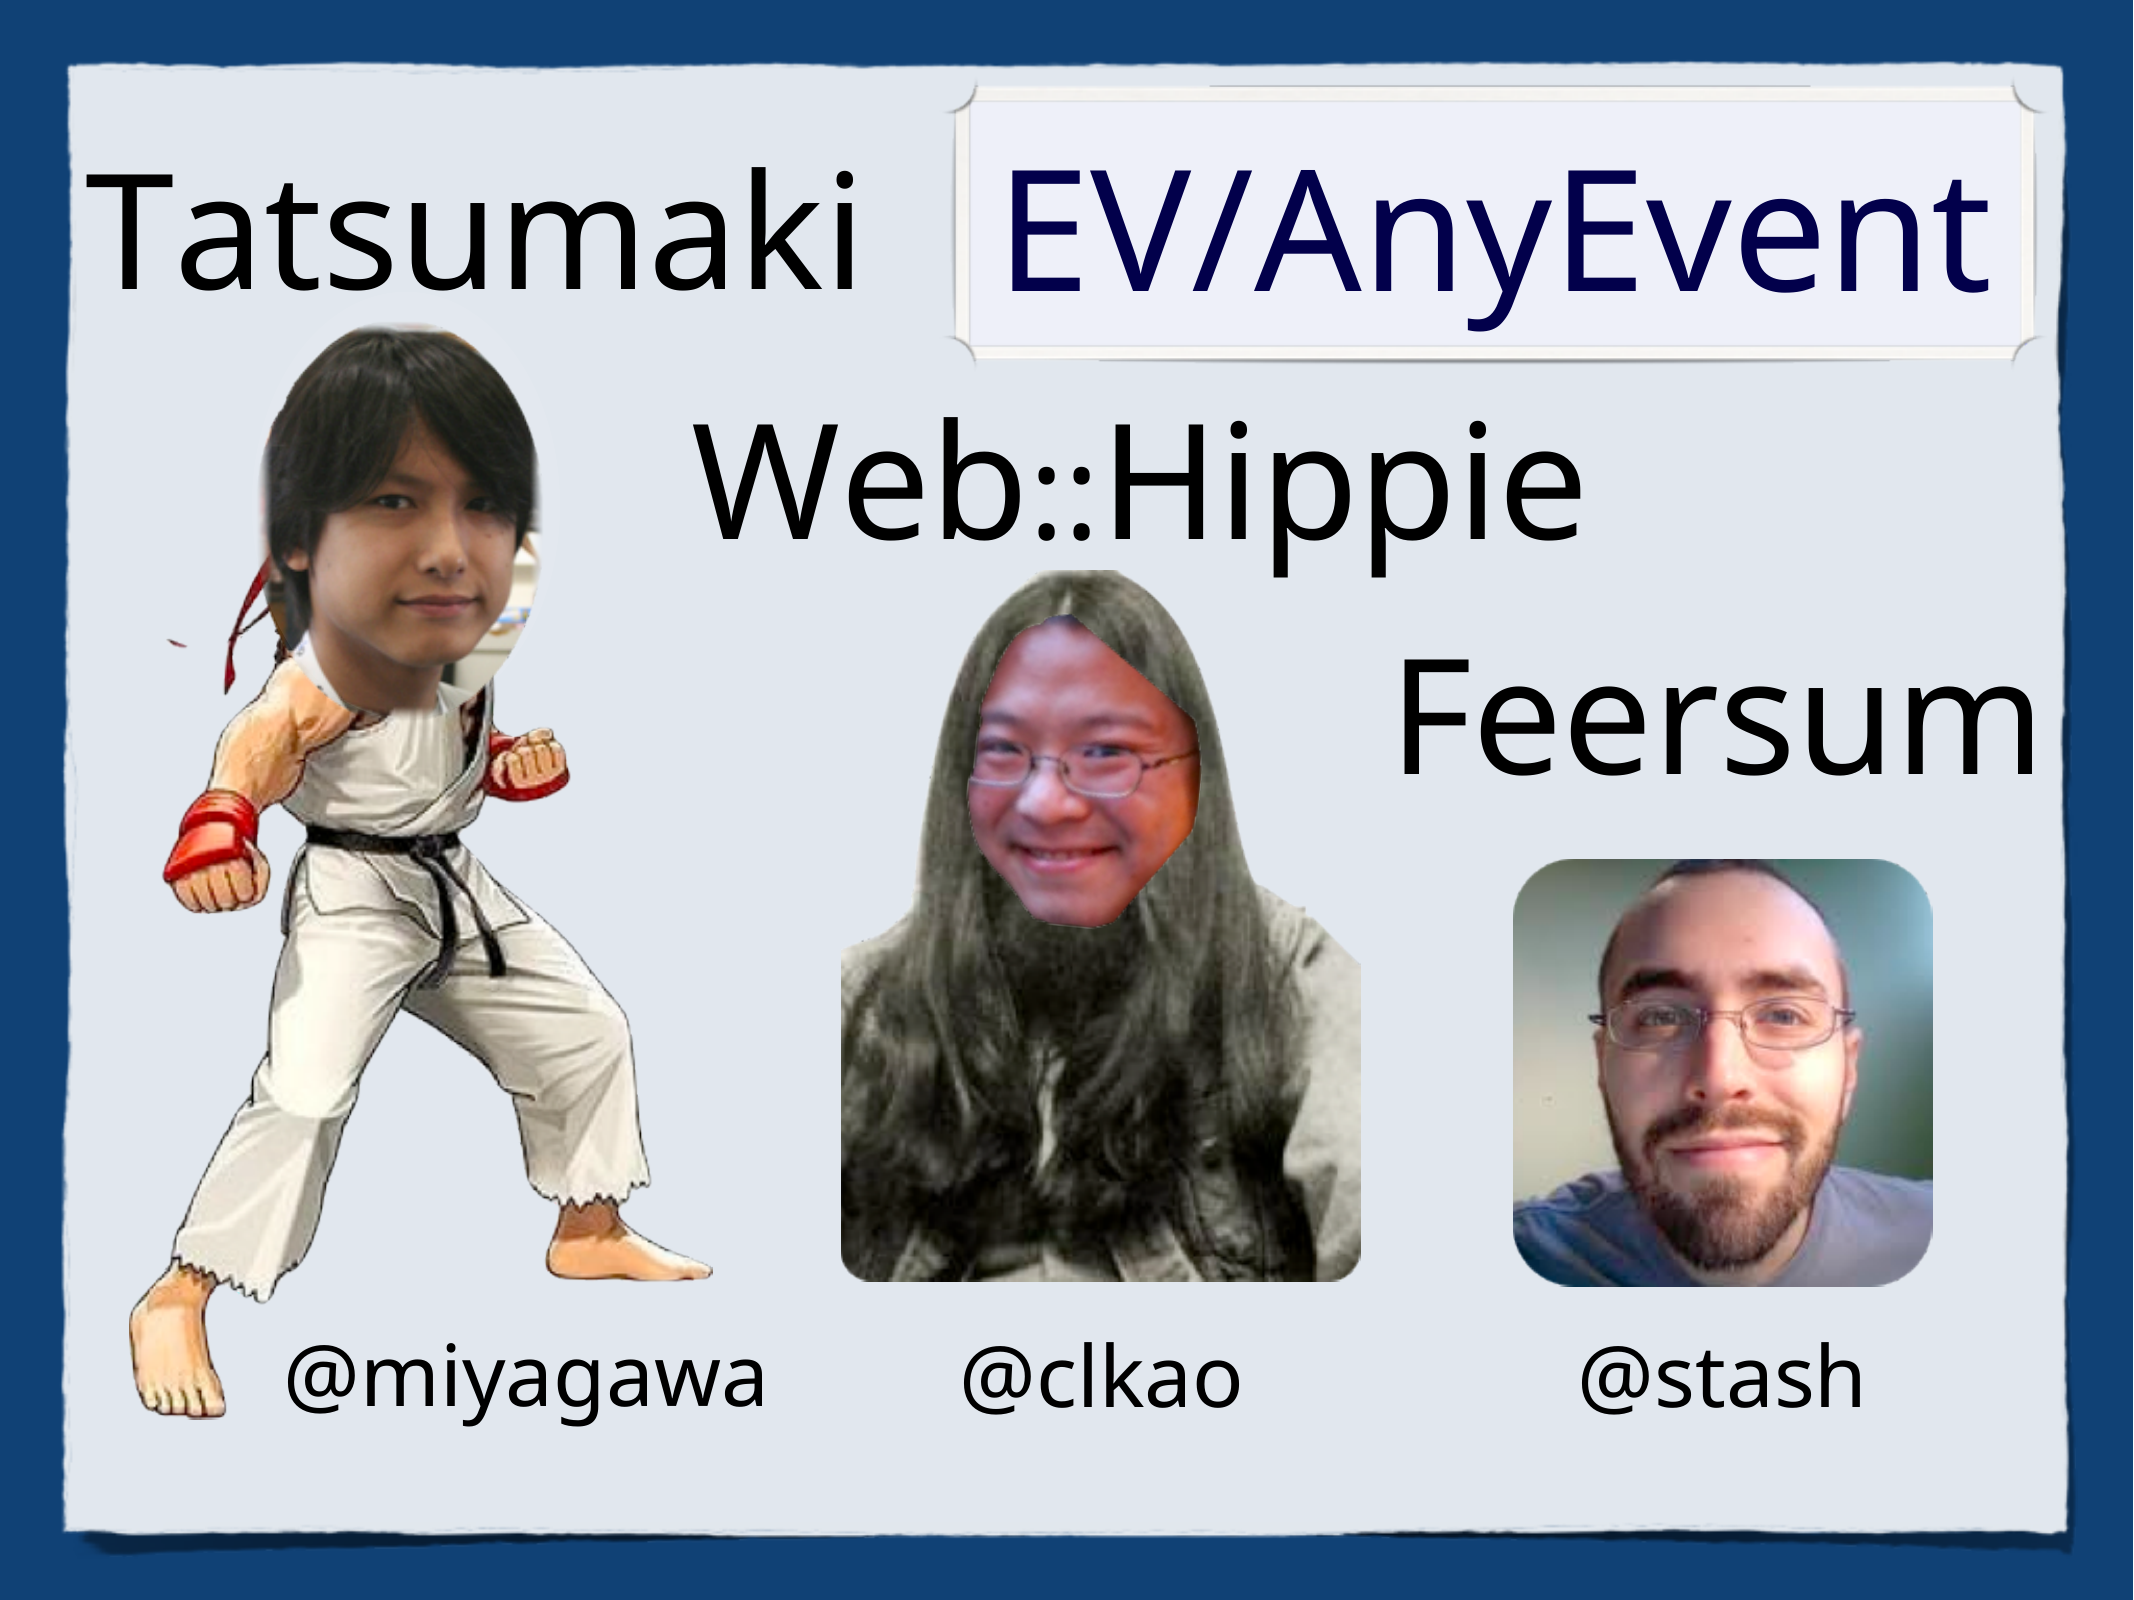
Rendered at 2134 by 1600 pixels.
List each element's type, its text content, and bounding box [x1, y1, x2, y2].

text_box Web::Hippie [1386, 463, 1433, 529]
text_box Web::Hippie [654, 376, 1628, 574]
text_box @miyagawa [116, 1298, 938, 1445]
picture [54, 52, 2078, 1559]
text_box Feersum [1231, 611, 2134, 810]
text_box Web::Hippie [1288, 463, 1335, 529]
text_box [251, 291, 561, 719]
text_box Tatsumaki [0, 126, 939, 324]
text_box @stash [1479, 1299, 1967, 1446]
text_box @clkao [858, 1299, 1346, 1446]
